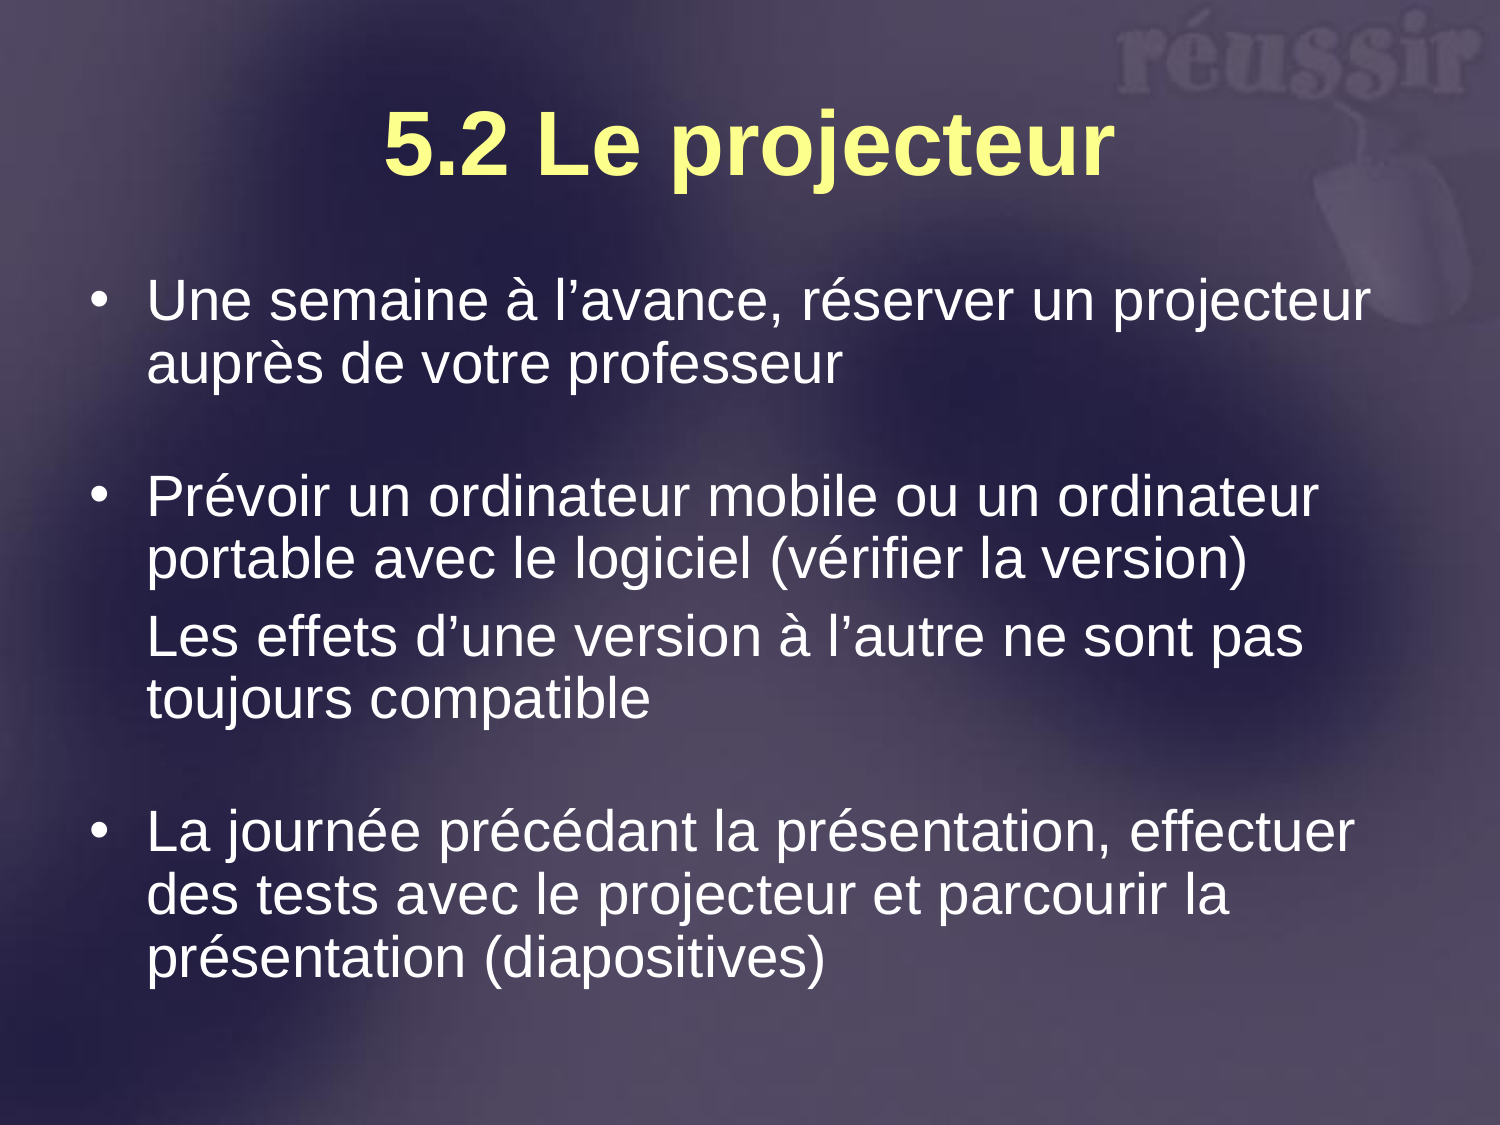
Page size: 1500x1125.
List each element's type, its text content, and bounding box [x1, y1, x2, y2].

text_box 5.2 Le projecteur [75, 45, 1426, 233]
text_box Une semaine à l’avance, réserver un projecteur auprès de votre professeur Prévoir un ordinateur mobile ou un ordinateur portable avec le logiciel (vérifier la version) Les effets d’une version à l’autre ne sont pas toujours compatible La journée précédant la présentation, effectuer des tests avec le projecteur et parcourir la présentation (diapositives) [75, 262, 1426, 1059]
picture [0, 0, 1500, 1125]
